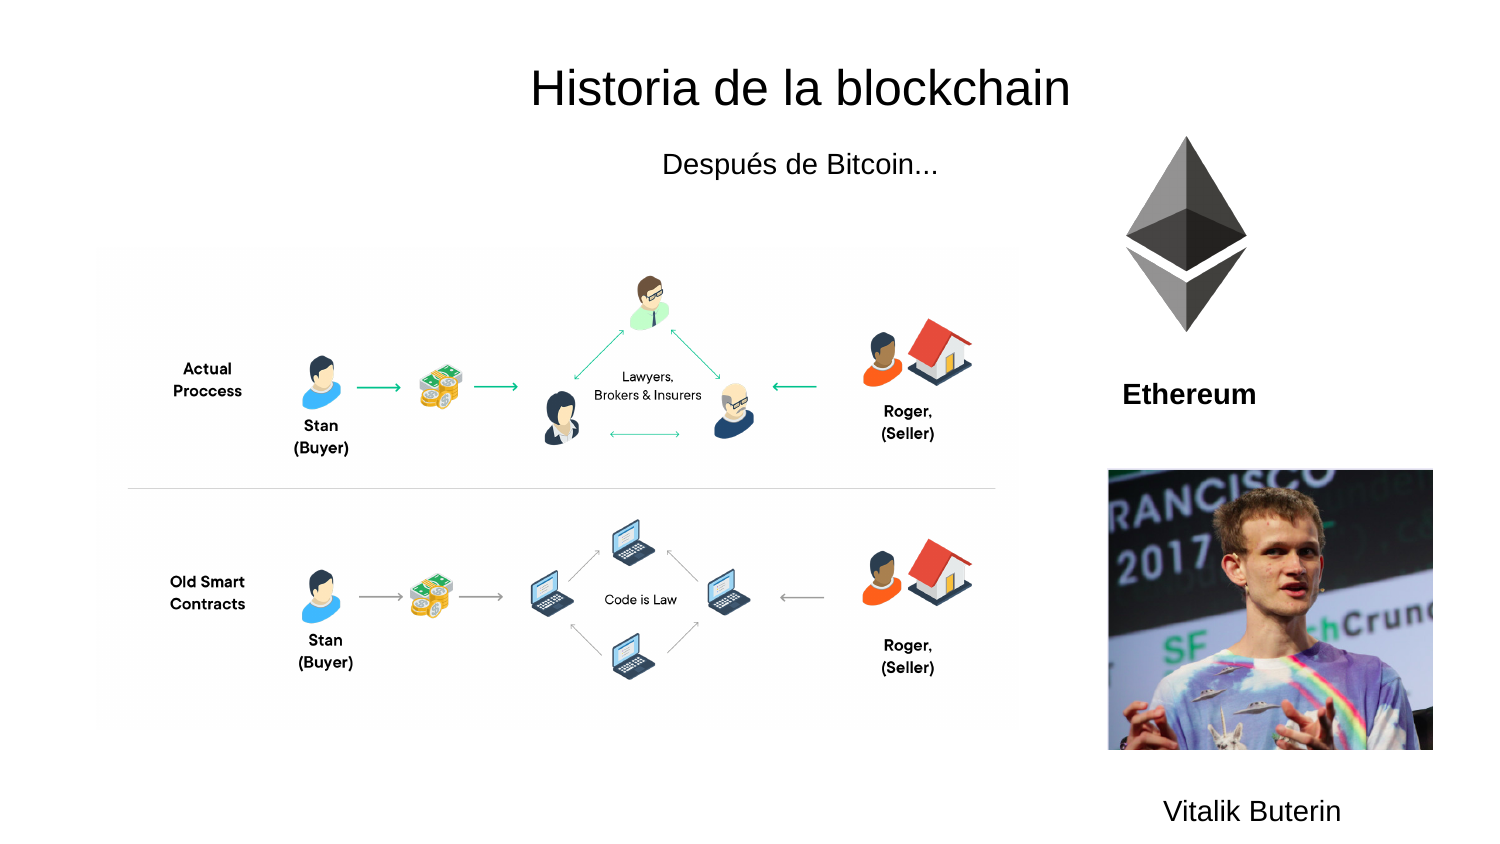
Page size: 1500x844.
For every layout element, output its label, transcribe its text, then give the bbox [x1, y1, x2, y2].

picture [96, 247, 1019, 730]
text_box Vitalik Buterin [1148, 777, 1457, 813]
text_box Historia de la blockchain Después de Bitcoin... [145, 40, 1457, 197]
text_box Ethereum [1107, 360, 1317, 441]
picture [1032, 127, 1433, 750]
